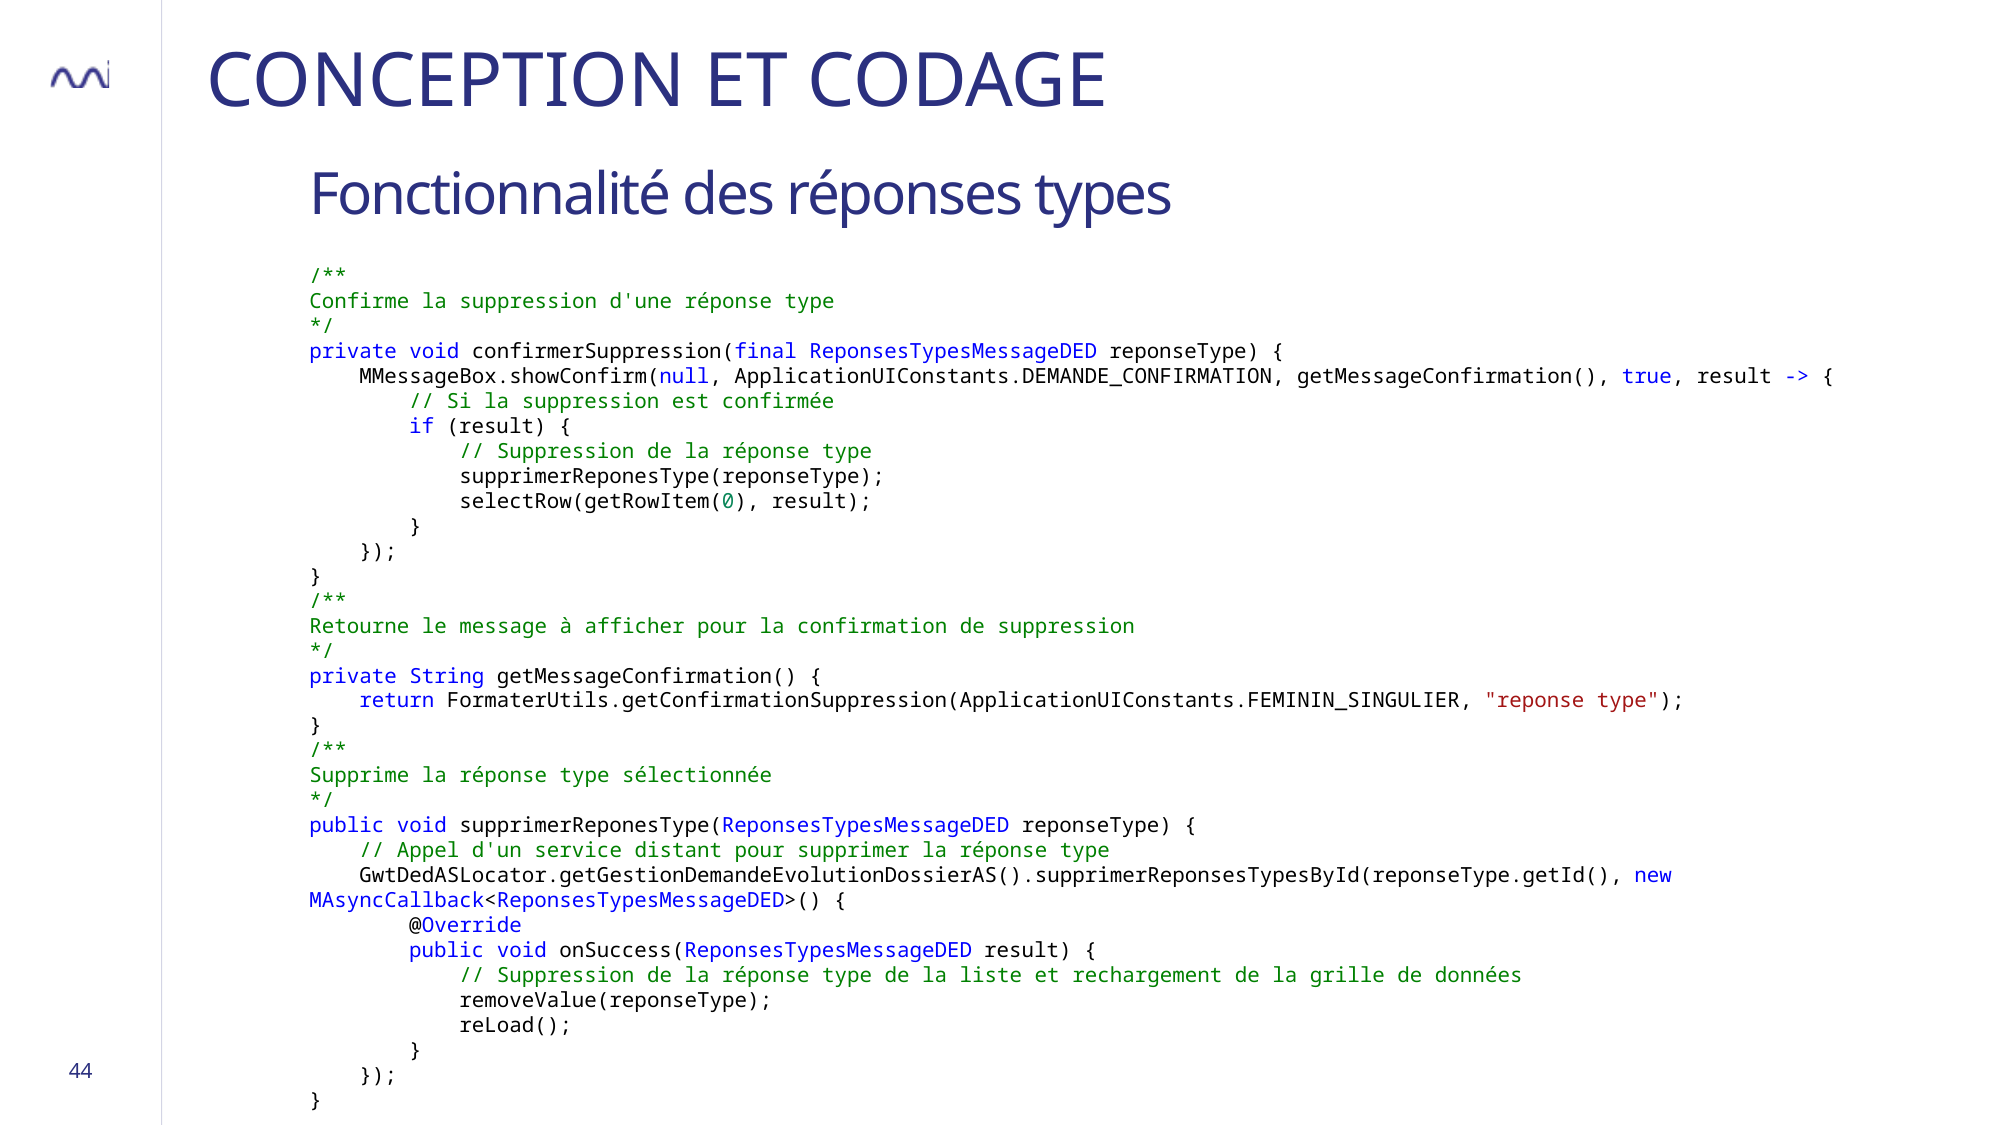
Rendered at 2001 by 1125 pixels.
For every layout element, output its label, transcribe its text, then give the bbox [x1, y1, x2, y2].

text_box 44 [38, 1052, 123, 1091]
text_box CONCEPTION ET CODAGE [191, 23, 1192, 130]
text_box Fonctionnalité des réponses types [294, 161, 1685, 252]
text_box /** Confirme la suppression d'une réponse type */ private void confirmerSuppression(final ReponsesTypesMessageDED reponseType) { MMessageBox.showConfirm(null, ApplicationUIConstants.DEMANDE_CONFIRMATION, getMessageConfirmation(), true, result -> { // Si la suppression est confirmée if (result) { // Suppression de la réponse type supprimerReponesType(reponseType); selectRow(getRowItem(0), result); } }); } /** Retourne le message à afficher pour la confirmation de suppression */ private String getMessageConfirmation() { return FormaterUtils.getConfirmationSuppression(ApplicationUIConstants.FEMININ_SINGULIER, "reponse type"); } /** Supprime la réponse type sélectionnée */ public void supprimerReponesType(ReponsesTypesMessageDED reponseType) { // Appel d'un service distant pour supprimer la réponse type GwtDedASLocator.getGestionDemandeEvolutionDossierAS().supprimerReponsesTypesById(reponseType.getId(), new MAsyncCallback<ReponsesTypesMessageDED>() { @Override public void onSuccess(ReponsesTypesMessageDED result) { // Suppression de la réponse type de la liste et rechargement de la grille de données removeValue(reponseType); reLoad(); } }); } [294, 230, 2000, 1125]
